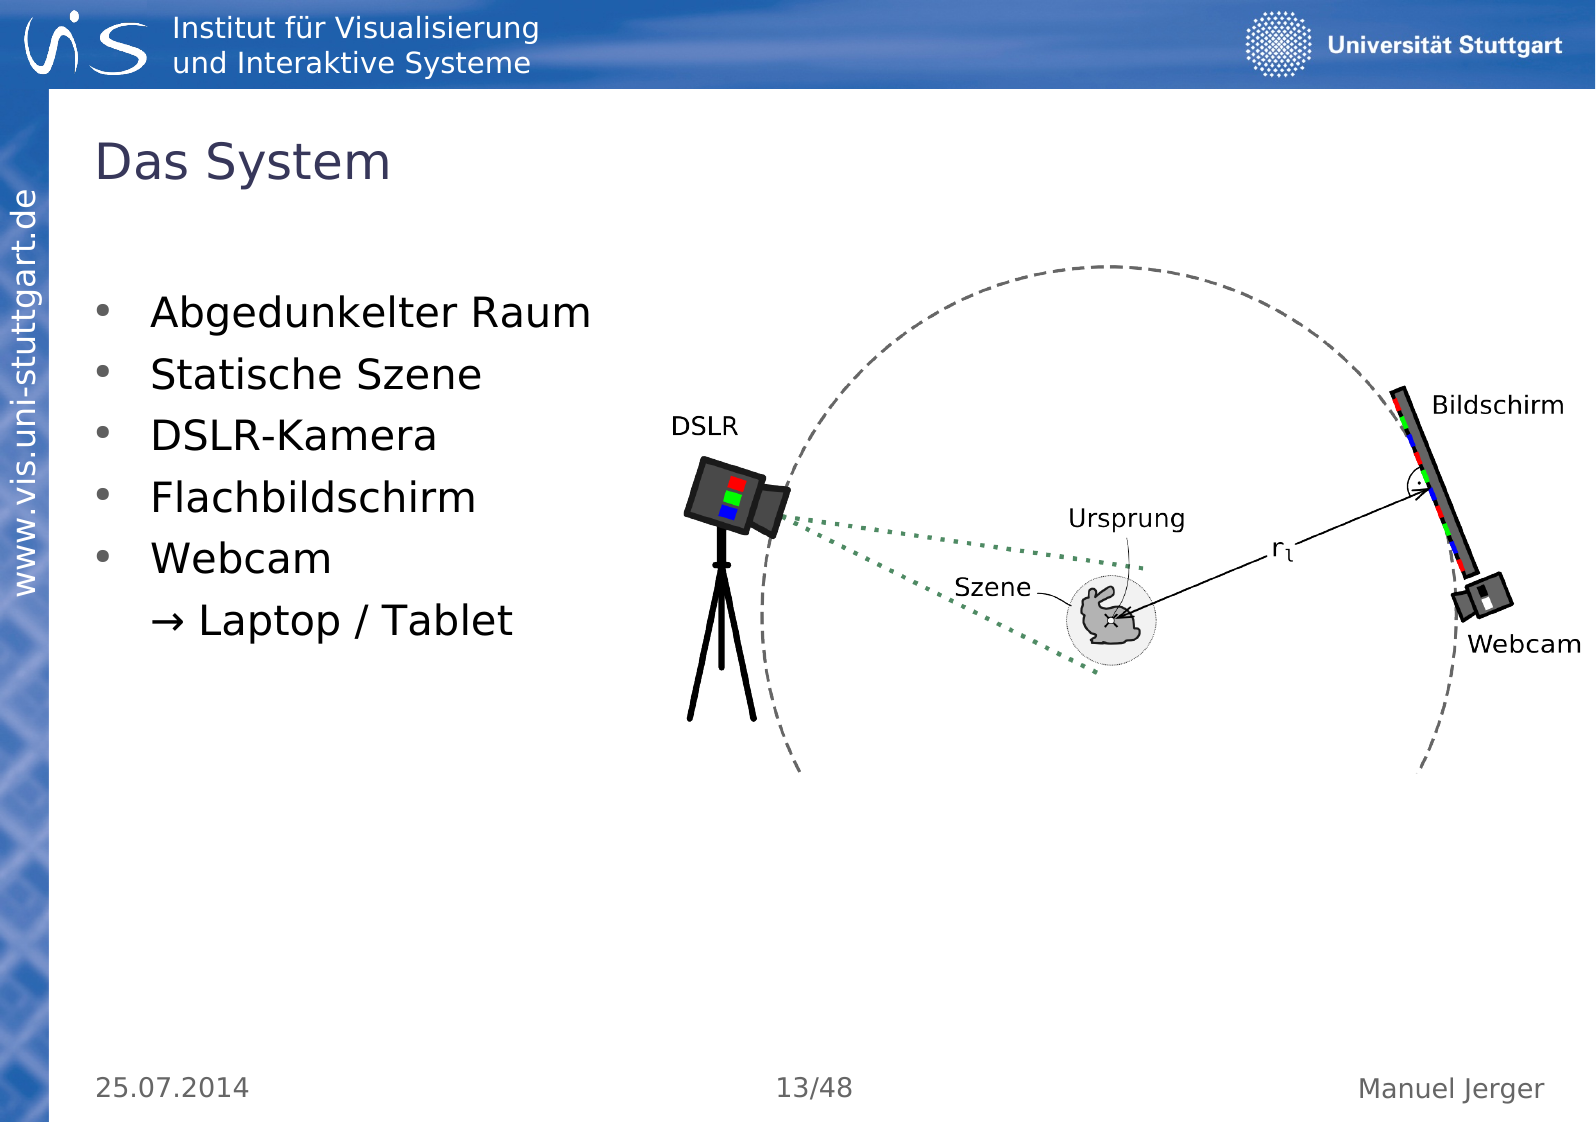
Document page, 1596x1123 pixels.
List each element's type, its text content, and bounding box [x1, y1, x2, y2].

picture [24, 0, 1596, 89]
list Abgedunkelter Raum Statische Szene DSLR-Kamera Flachbildschirm Webcam → Laptop / Tablet [94, 224, 1548, 1052]
picture [673, 265, 1582, 875]
title Das System [94, 117, 1534, 201]
picture [0, 0, 49, 1122]
